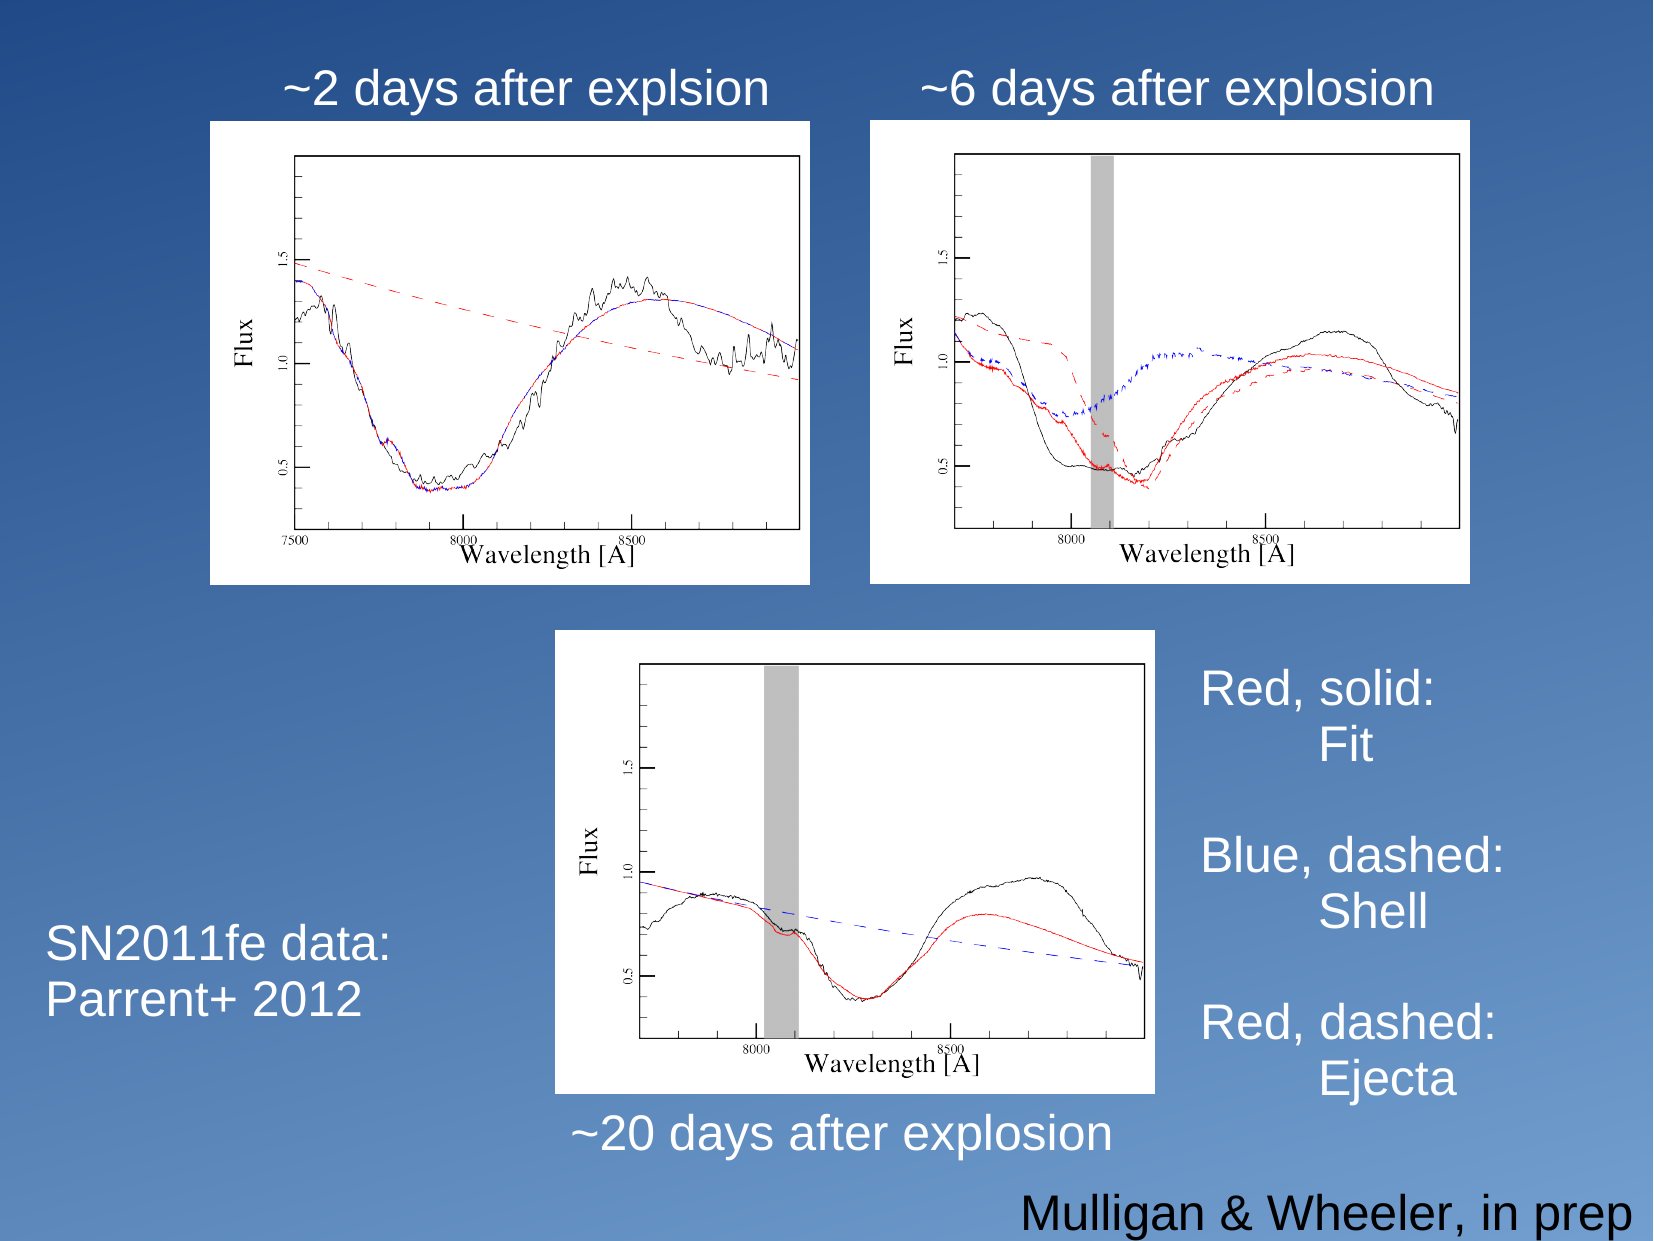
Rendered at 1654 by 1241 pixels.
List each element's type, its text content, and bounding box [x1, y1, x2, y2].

text_box ~20 days after explosion [519, 1105, 1165, 1218]
picture [210, 121, 811, 586]
text_box Red, solid: Fit Blue, dashed: Shell Red, dashed: Ejecta [1200, 660, 1606, 1107]
text_box ~6 days after explosion [915, 60, 1441, 116]
picture [555, 630, 1156, 1094]
picture [870, 120, 1471, 584]
text_box SN2011fe data: Parrent+ 2012 [45, 915, 481, 1139]
text_box ~2 days after explsion [264, 60, 790, 116]
text_box Mulligan & Wheeler, in prep [1020, 1185, 1653, 1241]
